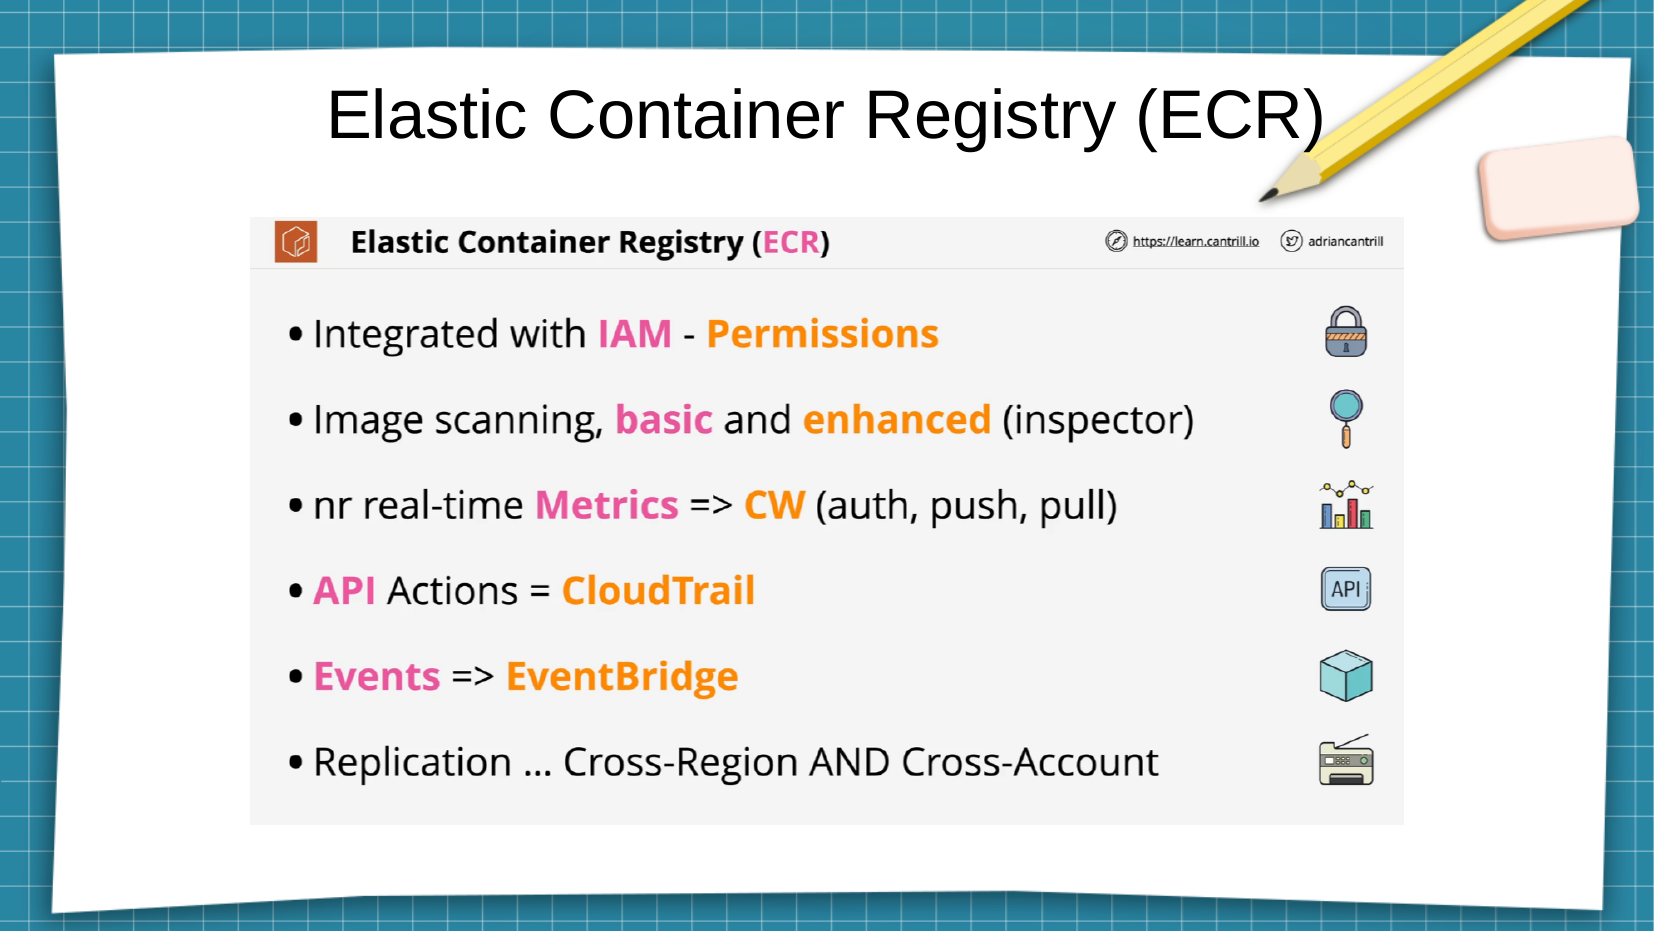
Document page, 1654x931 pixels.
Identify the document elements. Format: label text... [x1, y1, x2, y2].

picture [0, 0, 1654, 931]
title Elastic Container Registry (ECR) [82, 37, 1571, 193]
